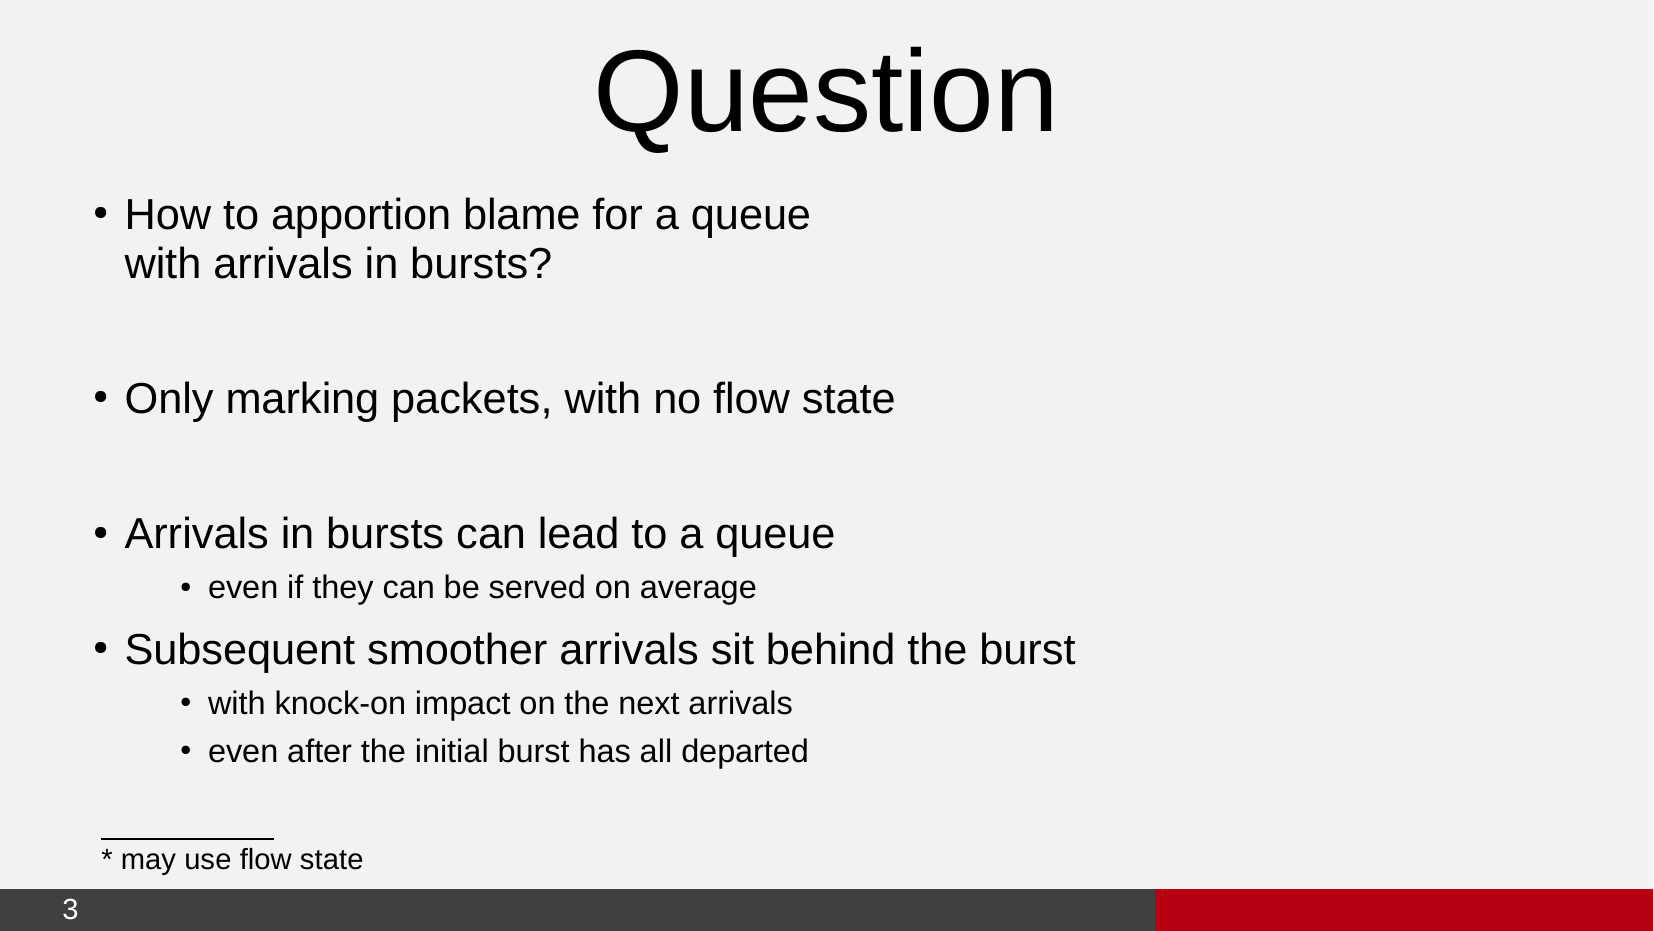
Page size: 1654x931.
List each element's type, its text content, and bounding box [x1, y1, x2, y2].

text_box * may use flow state [86, 802, 720, 884]
list How to apportion blame for a queue with arrivals in bursts? Only marking packets, with no flow state Arrivals in bursts can lead to a queue even if they can be served on average Subsequent smoother arrivals sit behind the burst with knock-on impact on the next arrivals even after the initial burst has all departed [82, 190, 1571, 772]
title Question [82, 13, 1571, 169]
